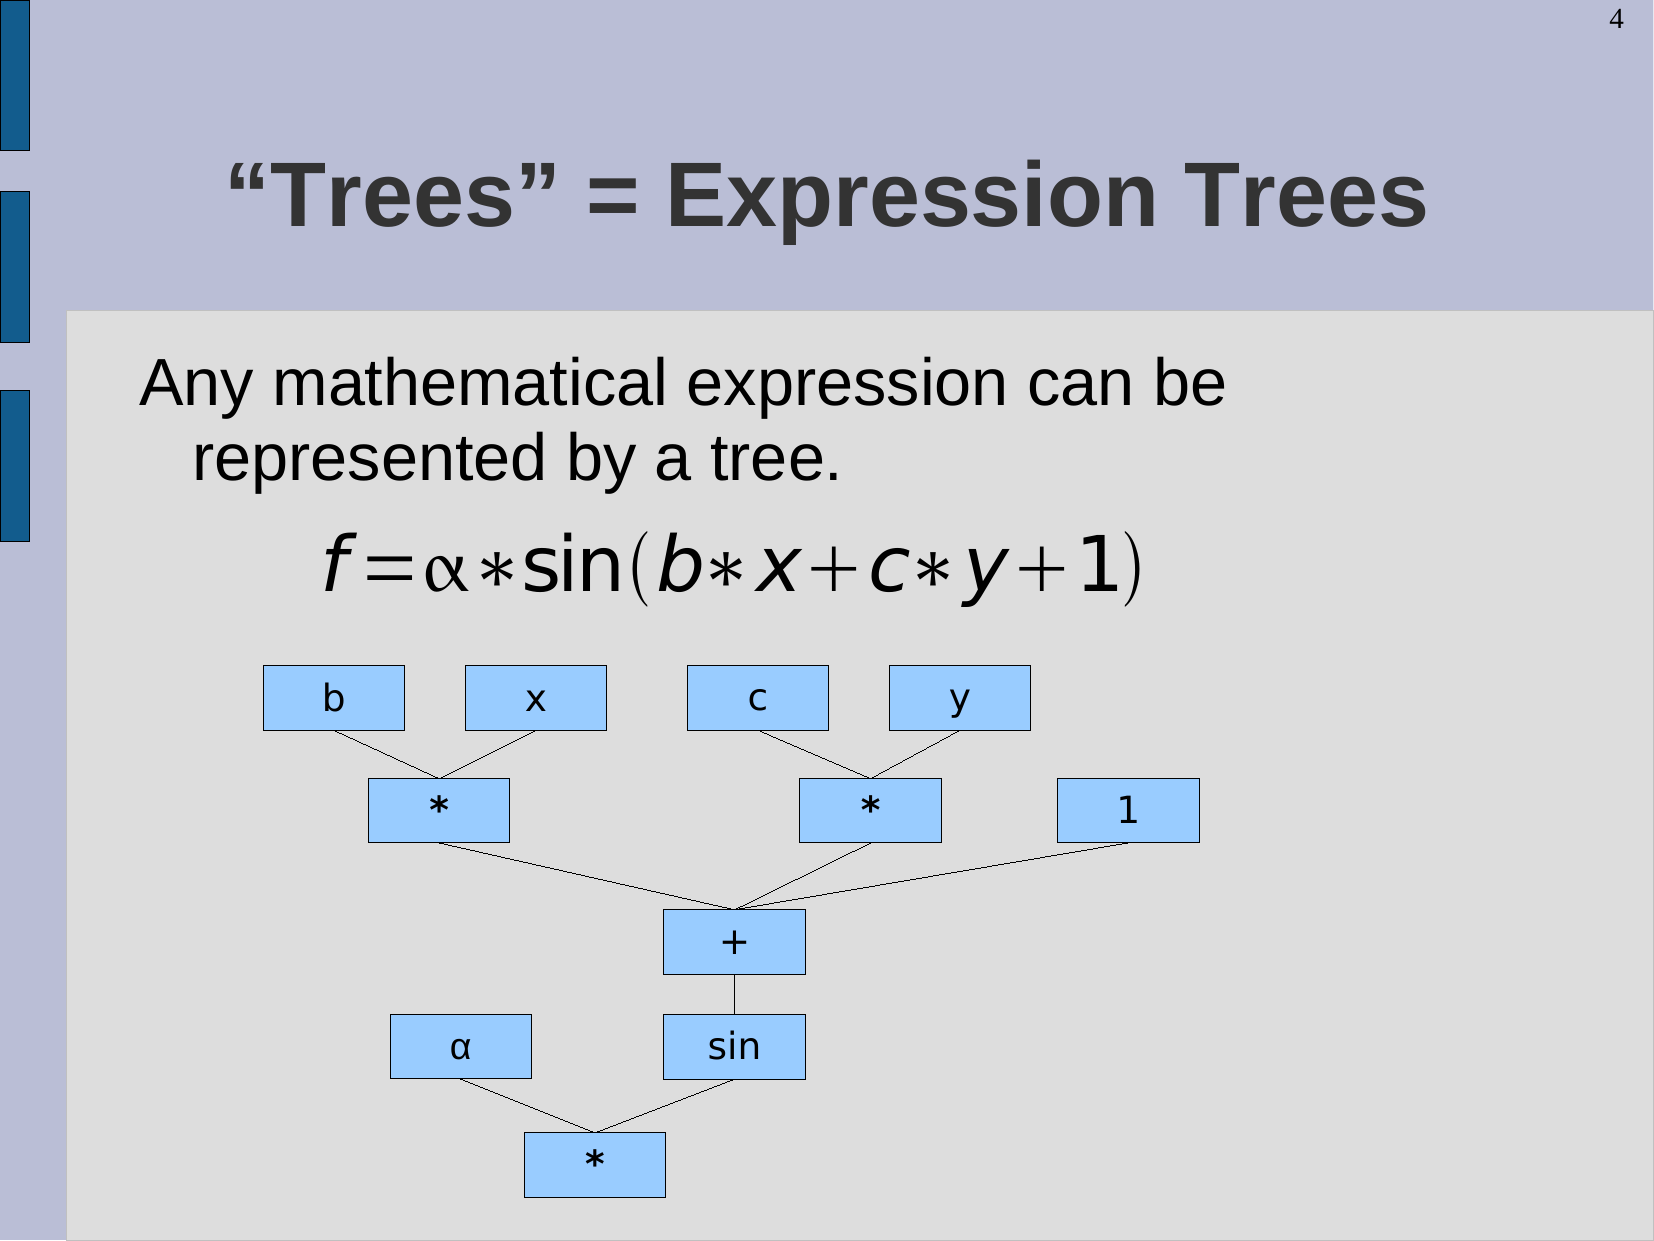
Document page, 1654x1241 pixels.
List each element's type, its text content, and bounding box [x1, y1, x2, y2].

text_box c [687, 665, 829, 731]
text_box x [465, 665, 607, 731]
chart [314, 520, 1152, 612]
text_box * [524, 1132, 666, 1198]
list Any mathematical expression can be represented by a tree. [121, 344, 1534, 1127]
text_box α [390, 1014, 532, 1079]
text_box * [799, 778, 942, 843]
title “Trees” = Expression Trees [121, 91, 1534, 299]
text_box sin [663, 1014, 806, 1080]
text_box 1 [1057, 778, 1200, 843]
text_box y [889, 665, 1031, 731]
text_box b [263, 665, 405, 731]
text_box + [663, 909, 806, 975]
text_box * [368, 778, 510, 843]
